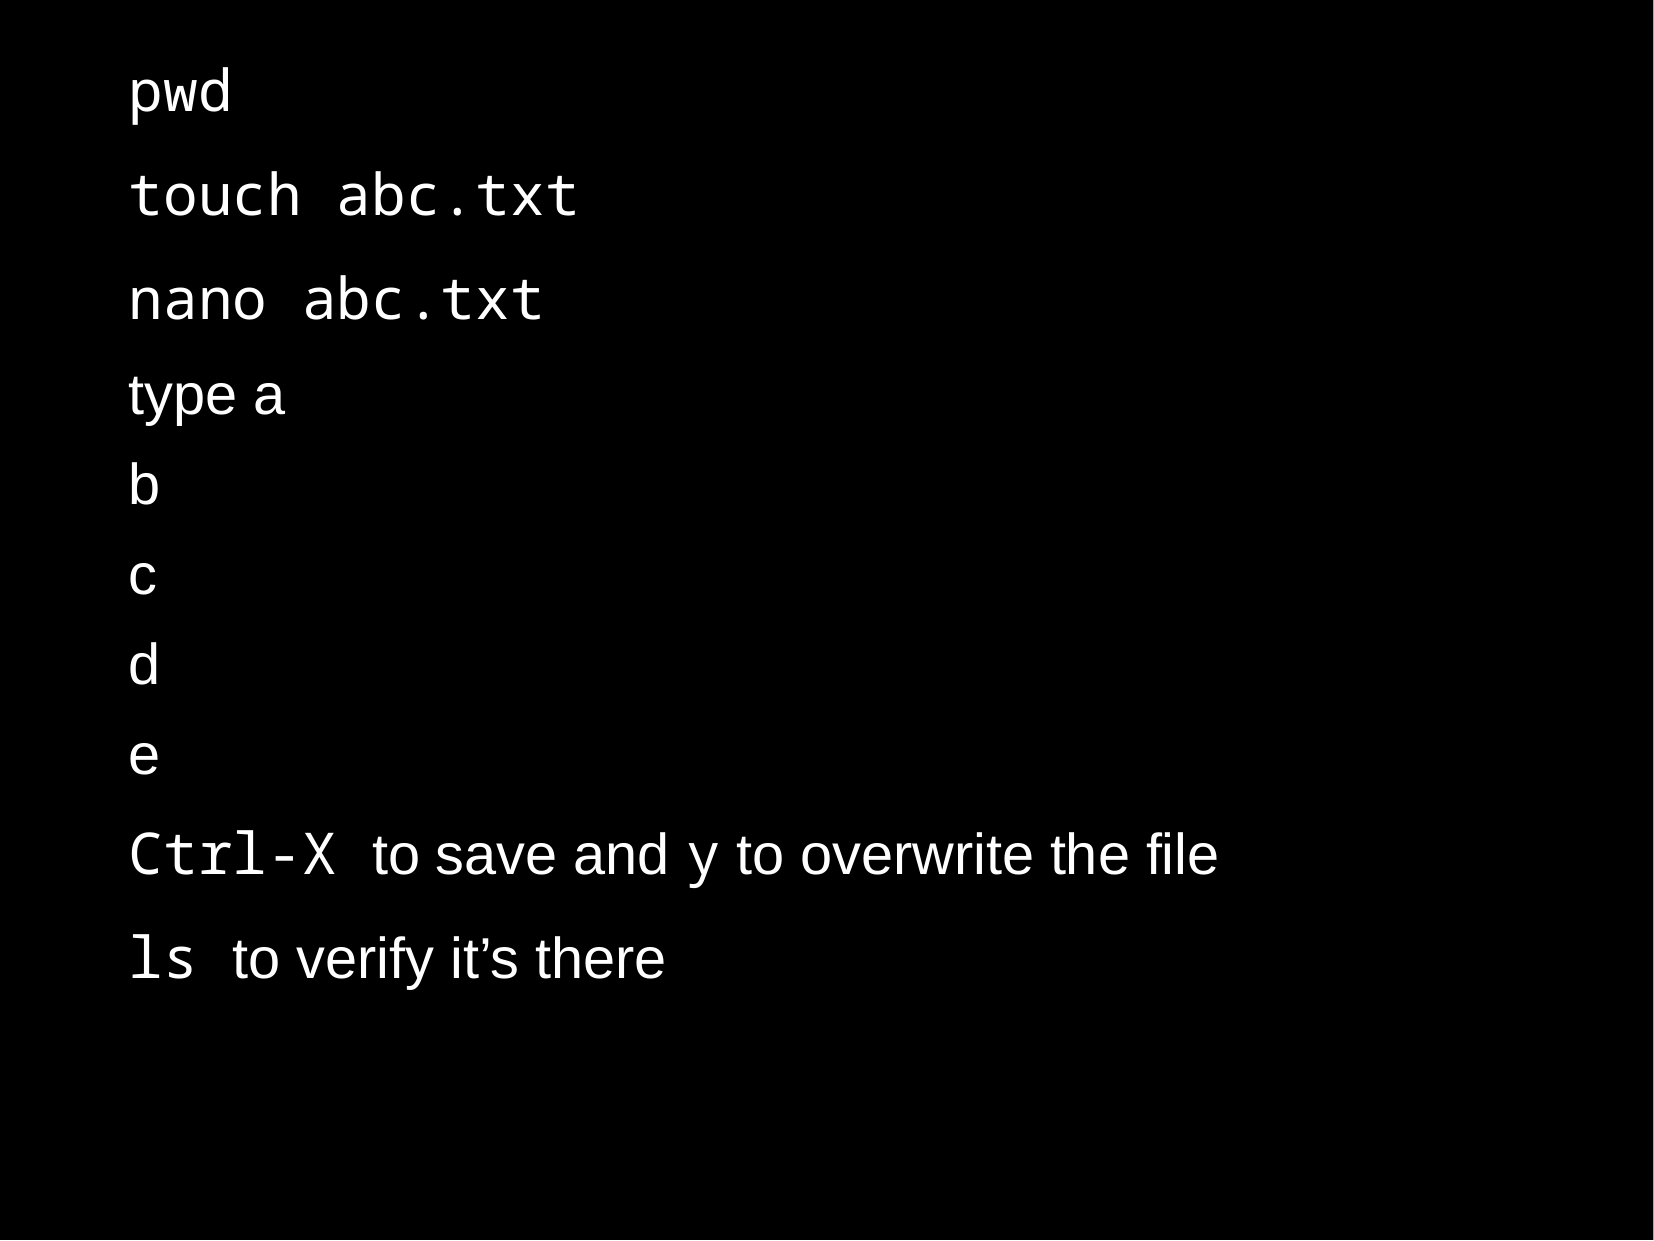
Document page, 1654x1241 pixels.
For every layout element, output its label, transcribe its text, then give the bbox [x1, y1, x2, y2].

list pwd touch abc.txt nano abc.txt type a b c d e Ctrl-X to save and y to overwrite the file ls to verify it’s there [82, 49, 1571, 1010]
